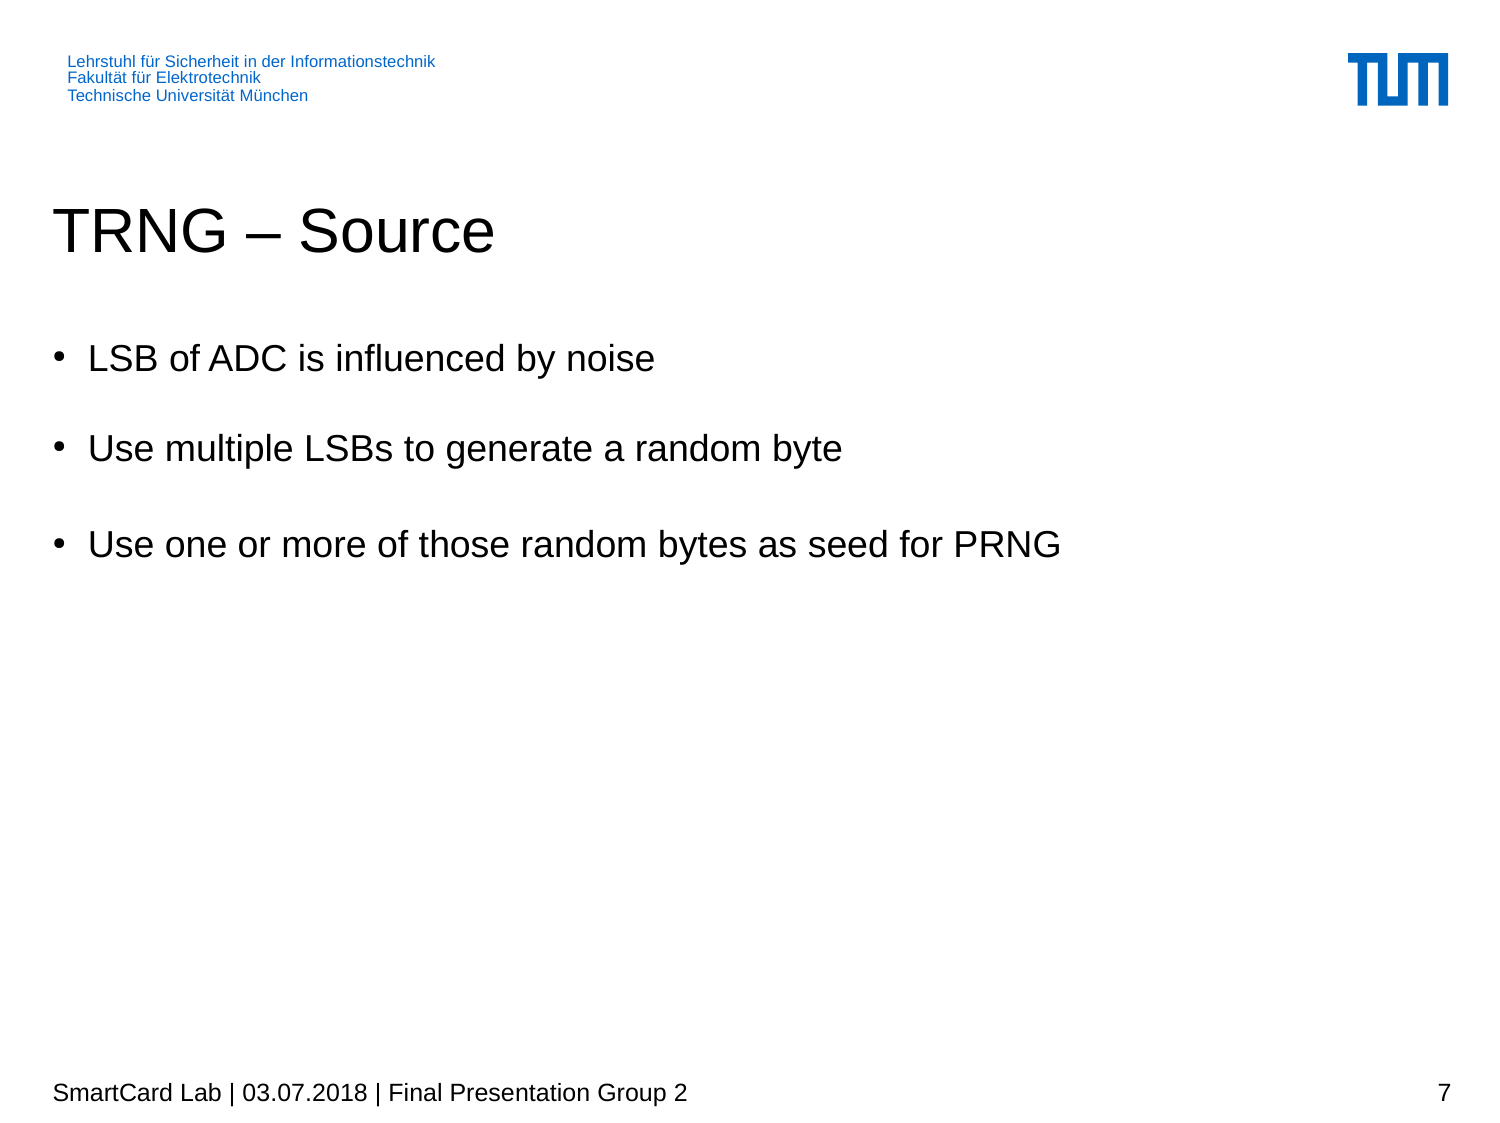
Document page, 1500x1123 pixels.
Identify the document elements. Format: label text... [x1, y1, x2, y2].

list LSB of ADC is influenced by noise Use multiple LSBs to generate a random byte Use one or more of those random bytes as seed for PRNG [52, 330, 1453, 560]
title TRNG – Source [52, 195, 1453, 266]
